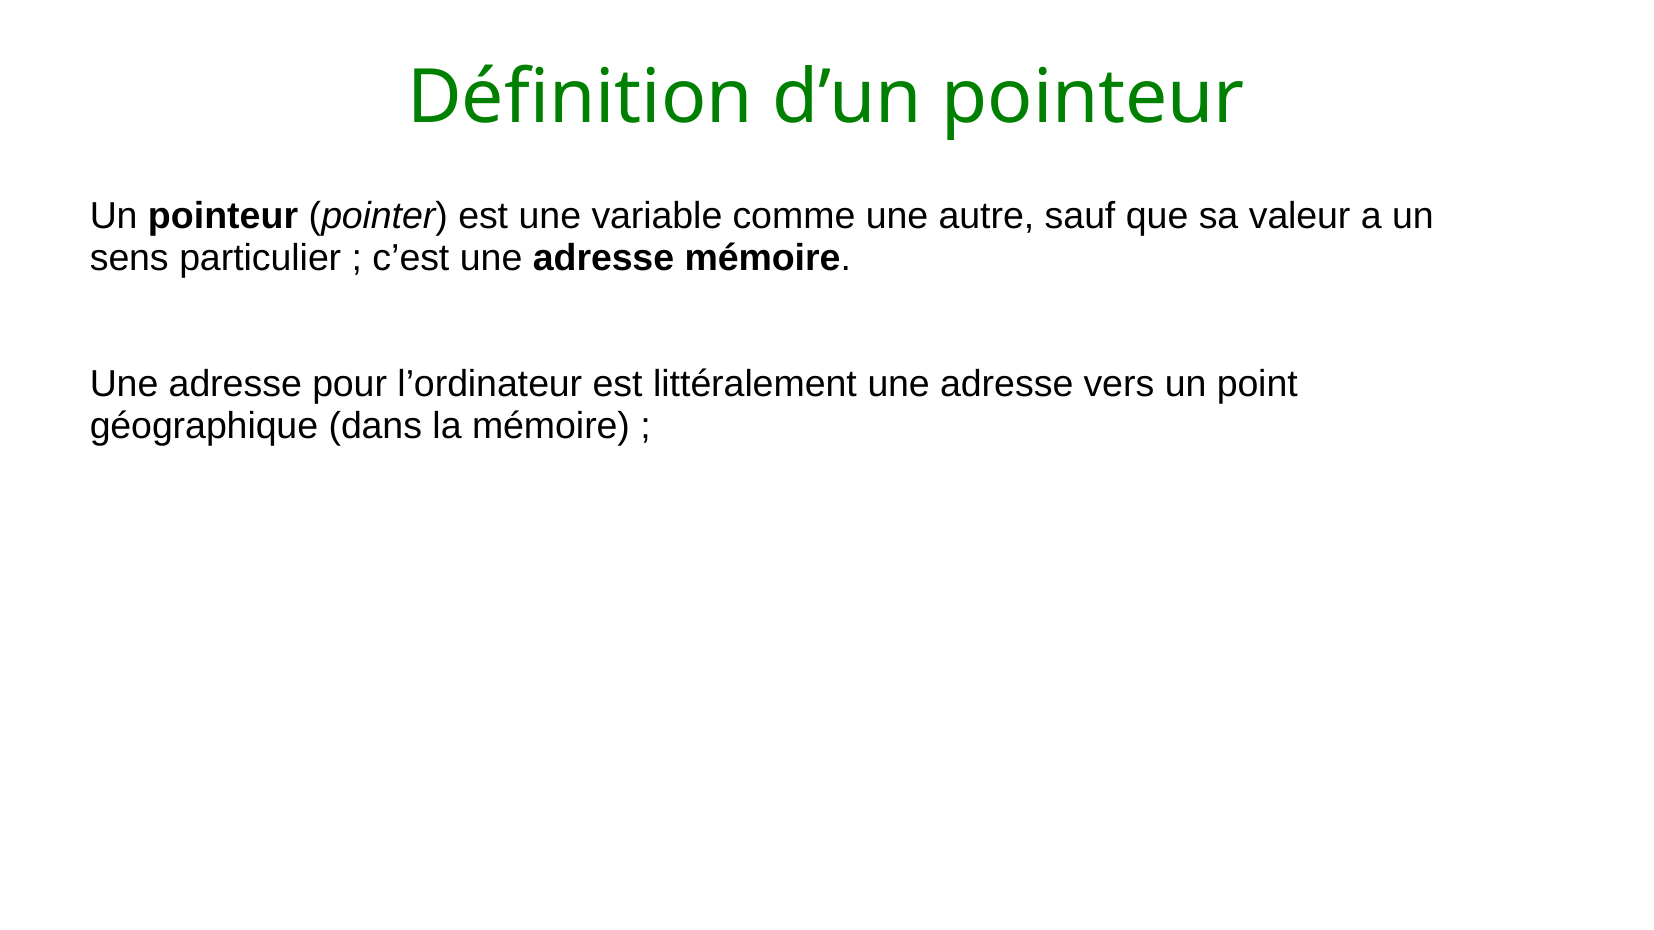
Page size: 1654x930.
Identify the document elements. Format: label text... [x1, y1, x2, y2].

title Définition d’un pointeur [82, 37, 1571, 150]
text_box Un pointeur (pointer) est une variable comme une autre, sauf que sa valeur a un sens particulier ; c’est une adresse mémoire. Une adresse pour l’ordinateur est littéralement une adresse vers un point géographique (dans la mémoire) ; [74, 187, 1500, 833]
